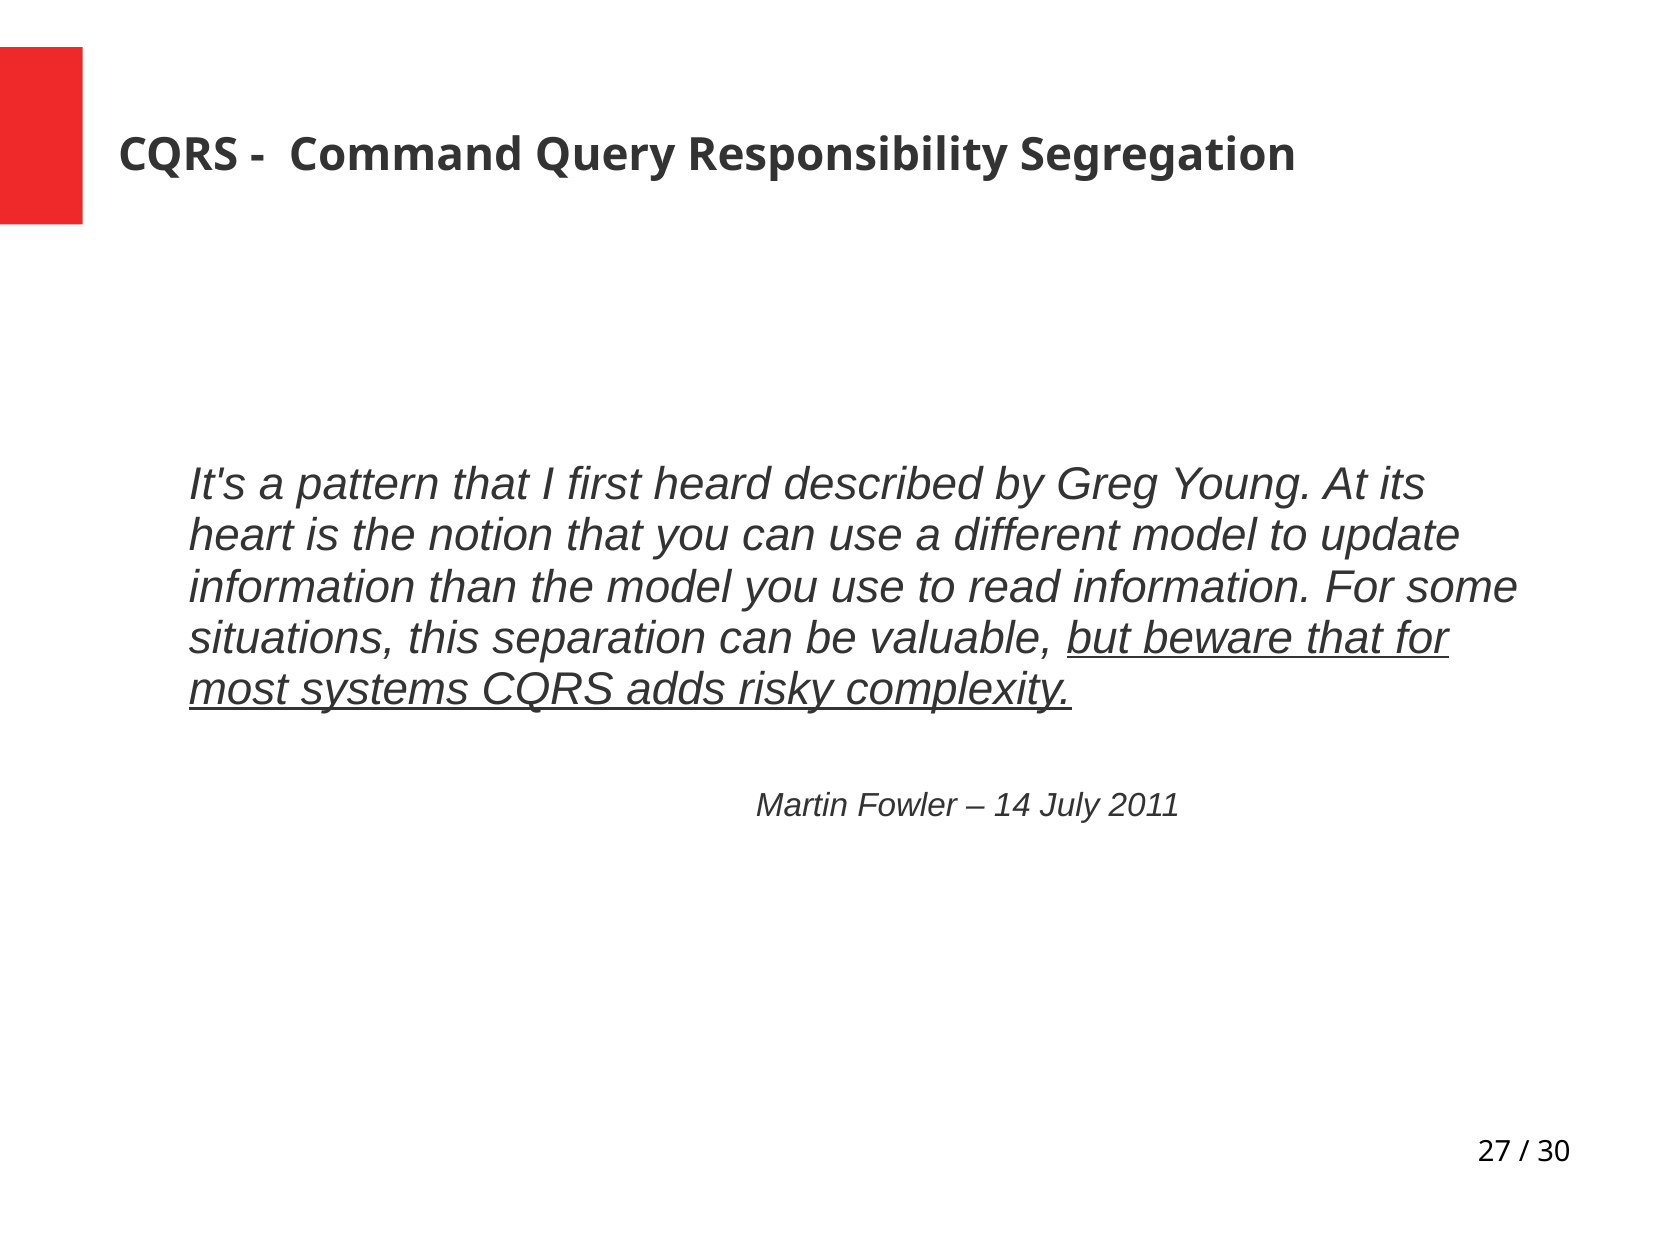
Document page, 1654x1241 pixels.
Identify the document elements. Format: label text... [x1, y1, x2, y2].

title CQRS - Command Query Responsibility Segregation [118, 49, 1571, 257]
list It's a pattern that I first heard described by Greg Young. At its heart is the notion that you can use a different model to update information than the model you use to read information. For some situations, this separation can be valuable, but beware that for most systems CQRS adds risky complexity. Martin Fowler – 14 July 2011 [118, 296, 1536, 1016]
